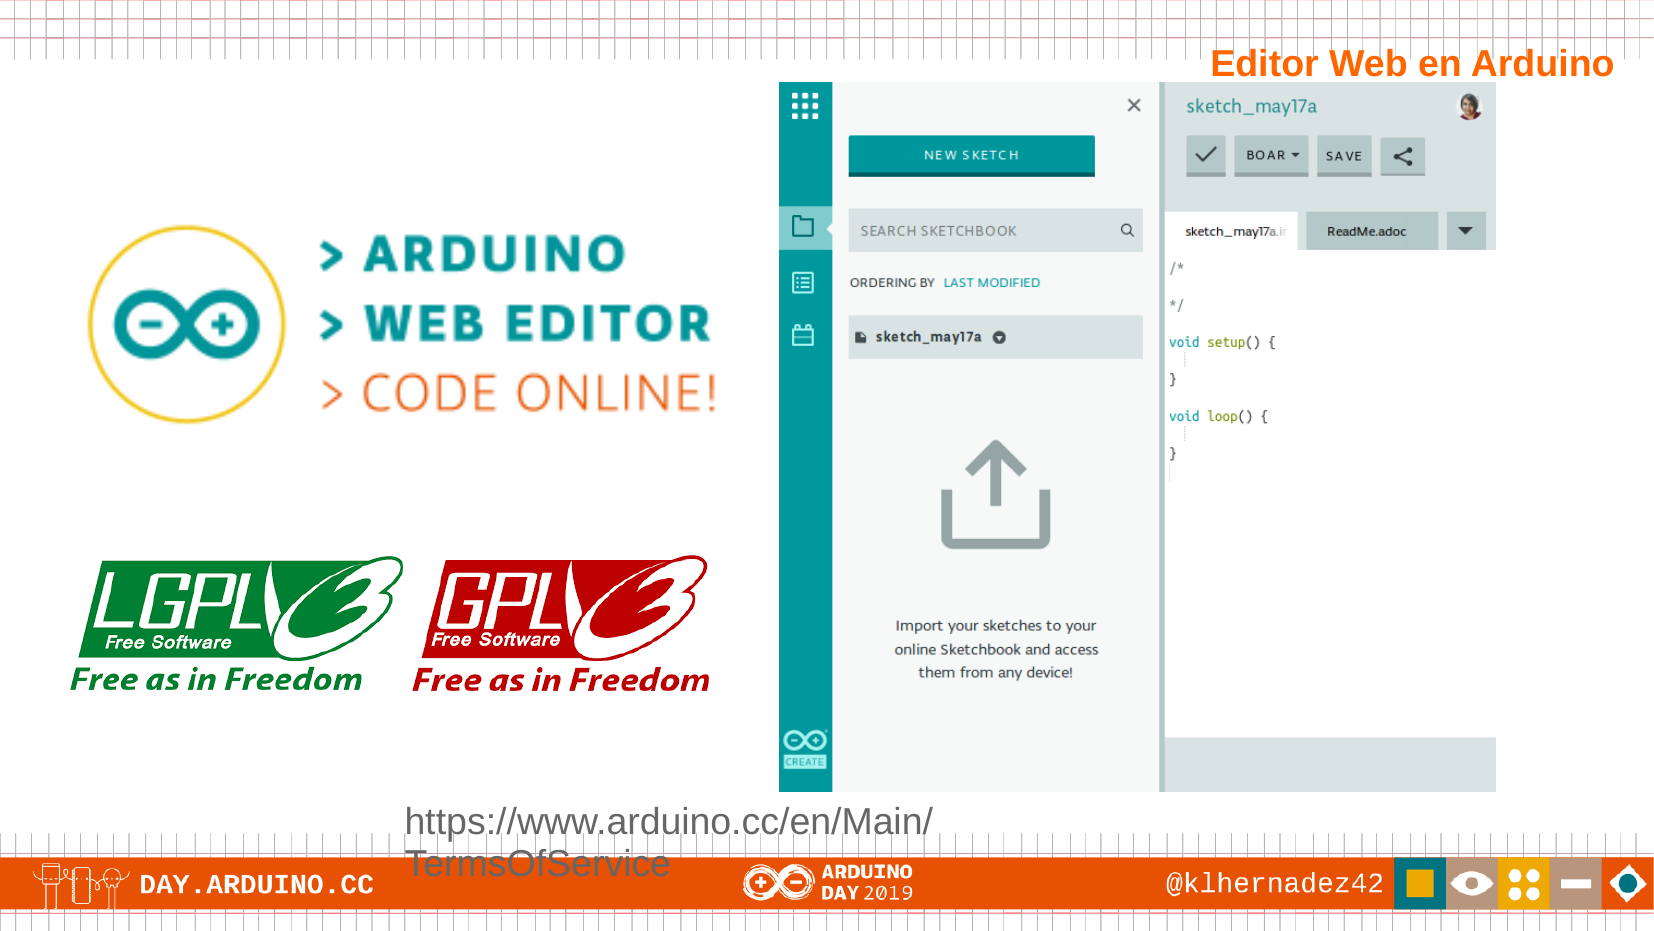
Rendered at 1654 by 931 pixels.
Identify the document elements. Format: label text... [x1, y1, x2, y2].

text_box https://www.arduino.cc/en/Main/TermsOfService [389, 793, 1215, 851]
text_box Editor Web en Arduino [1086, 35, 1630, 93]
picture [0, 0, 1654, 931]
